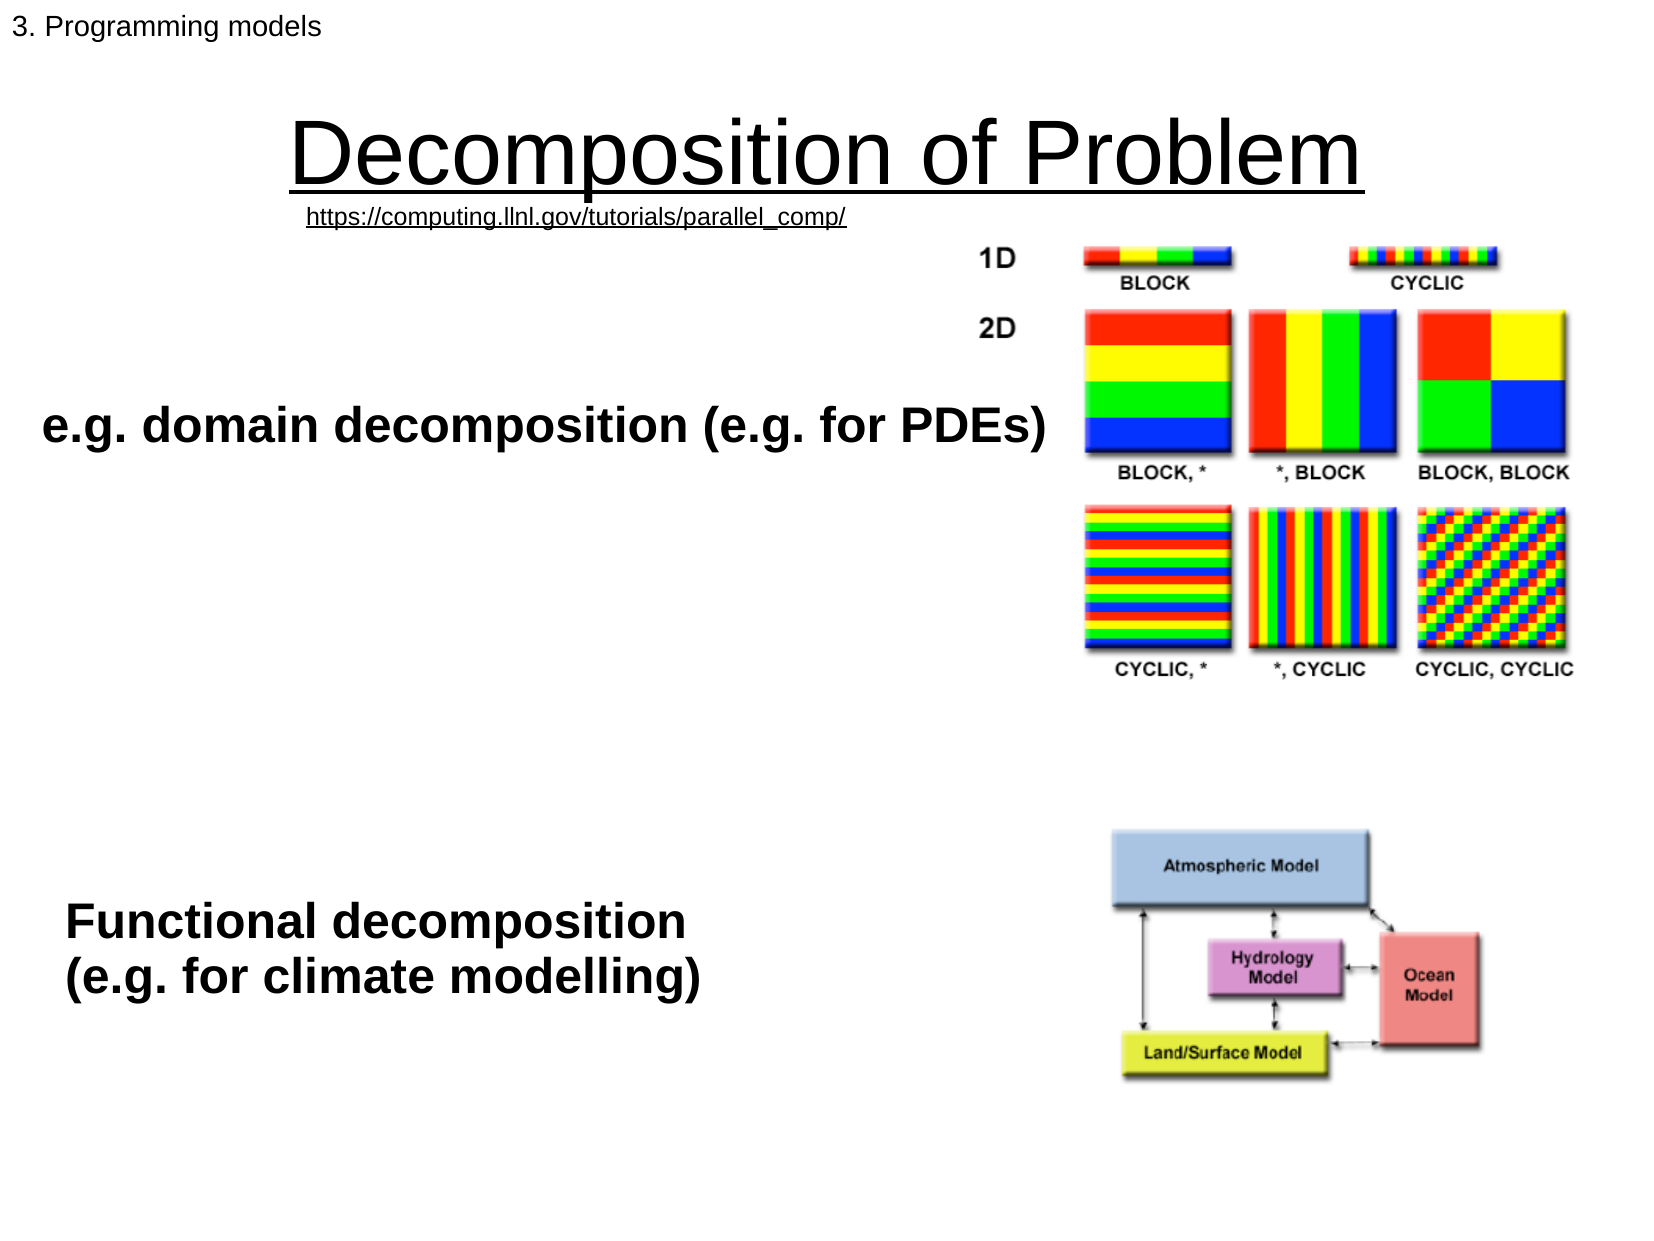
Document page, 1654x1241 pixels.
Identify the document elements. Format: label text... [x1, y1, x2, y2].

picture [968, 225, 1584, 686]
title Decomposition of Problem [82, 49, 1571, 257]
text_box 3. Programming models [11, 8, 815, 44]
picture [1103, 824, 1491, 1087]
text_box https://computing.llnl.gov/tutorials/parallel_comp/ [291, 194, 1128, 252]
text_box Functional decomposition (e.g. for climate modelling) [50, 885, 718, 1013]
text_box e.g. domain decomposition (e.g. for PDEs) [26, 389, 1063, 461]
